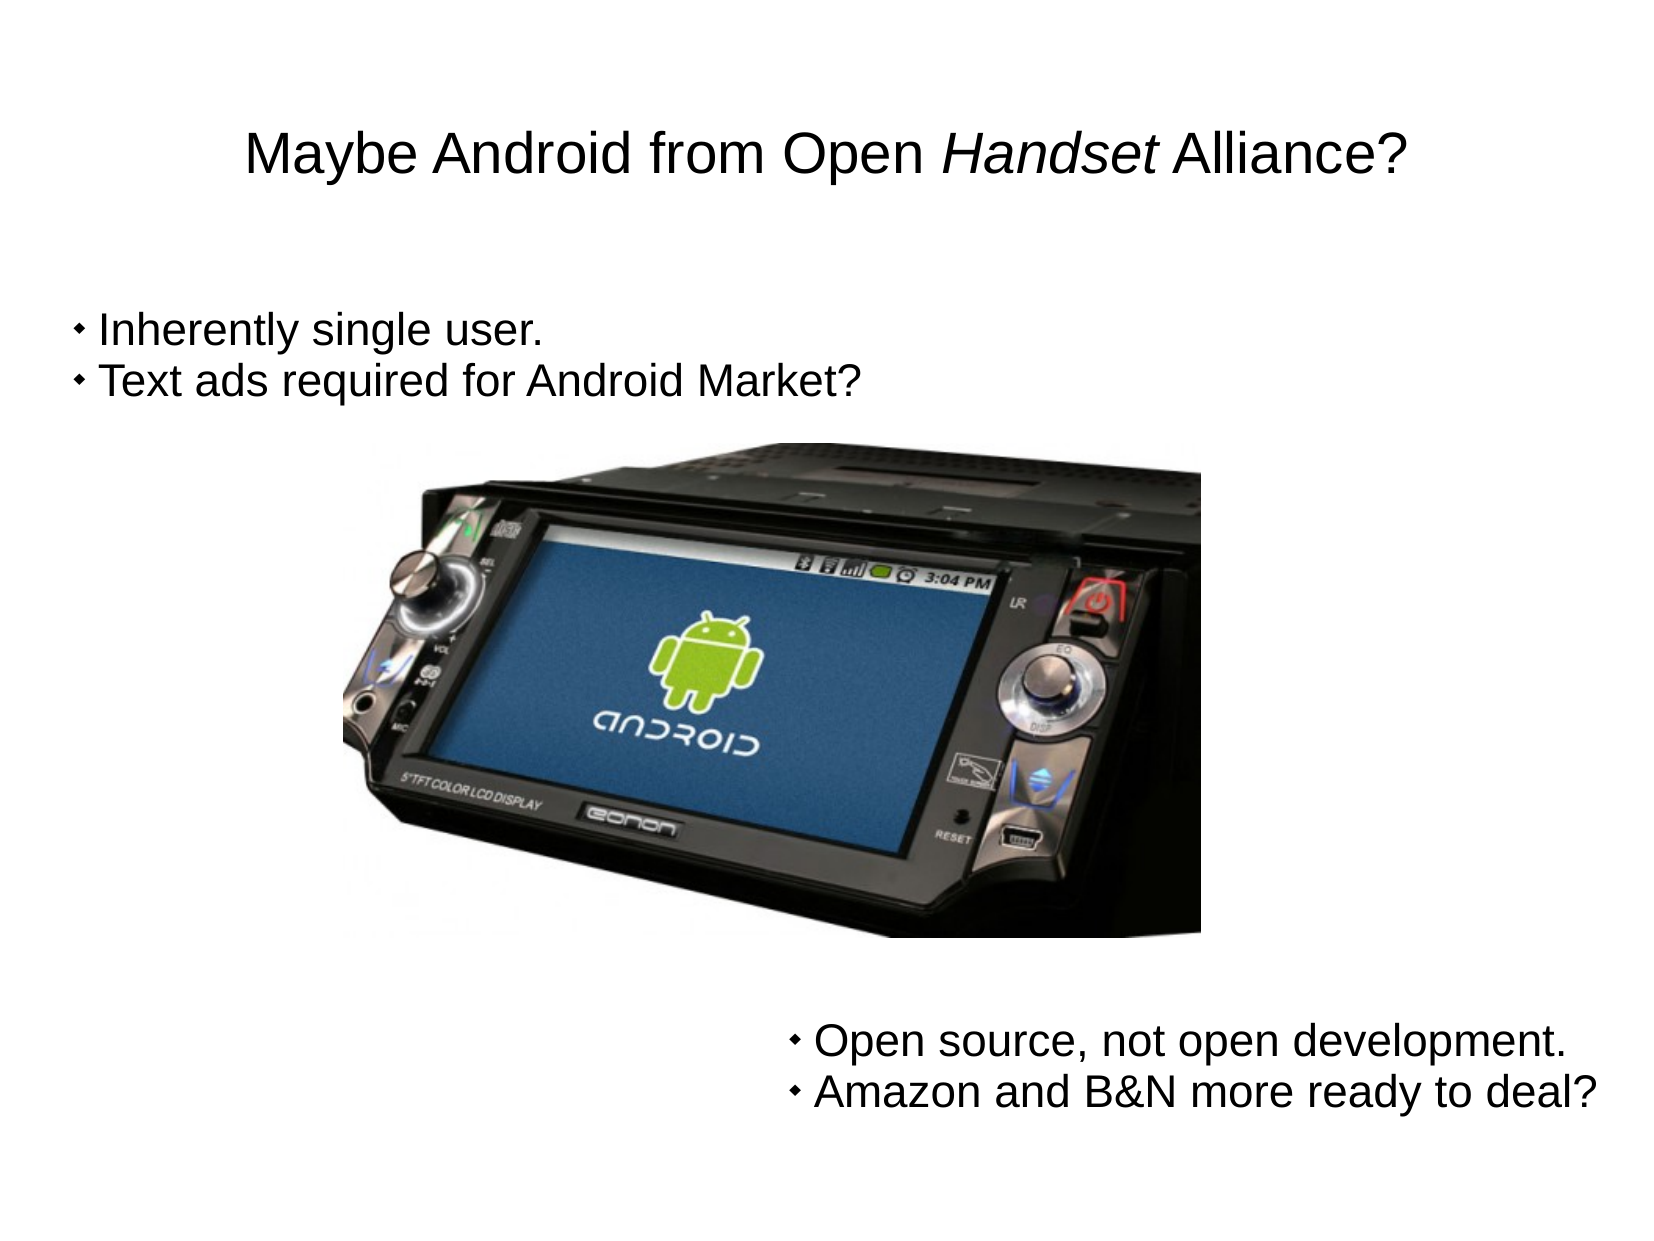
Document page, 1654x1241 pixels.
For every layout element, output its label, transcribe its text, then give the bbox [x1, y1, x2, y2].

text_box Inherently single user. Text ads required for Android Market? [58, 296, 897, 414]
picture [343, 443, 1201, 938]
title Maybe Android from Open Handset Alliance? [82, 49, 1571, 257]
text_box Open source, not open development. Amazon and B&N more ready to deal? [774, 1007, 1613, 1126]
